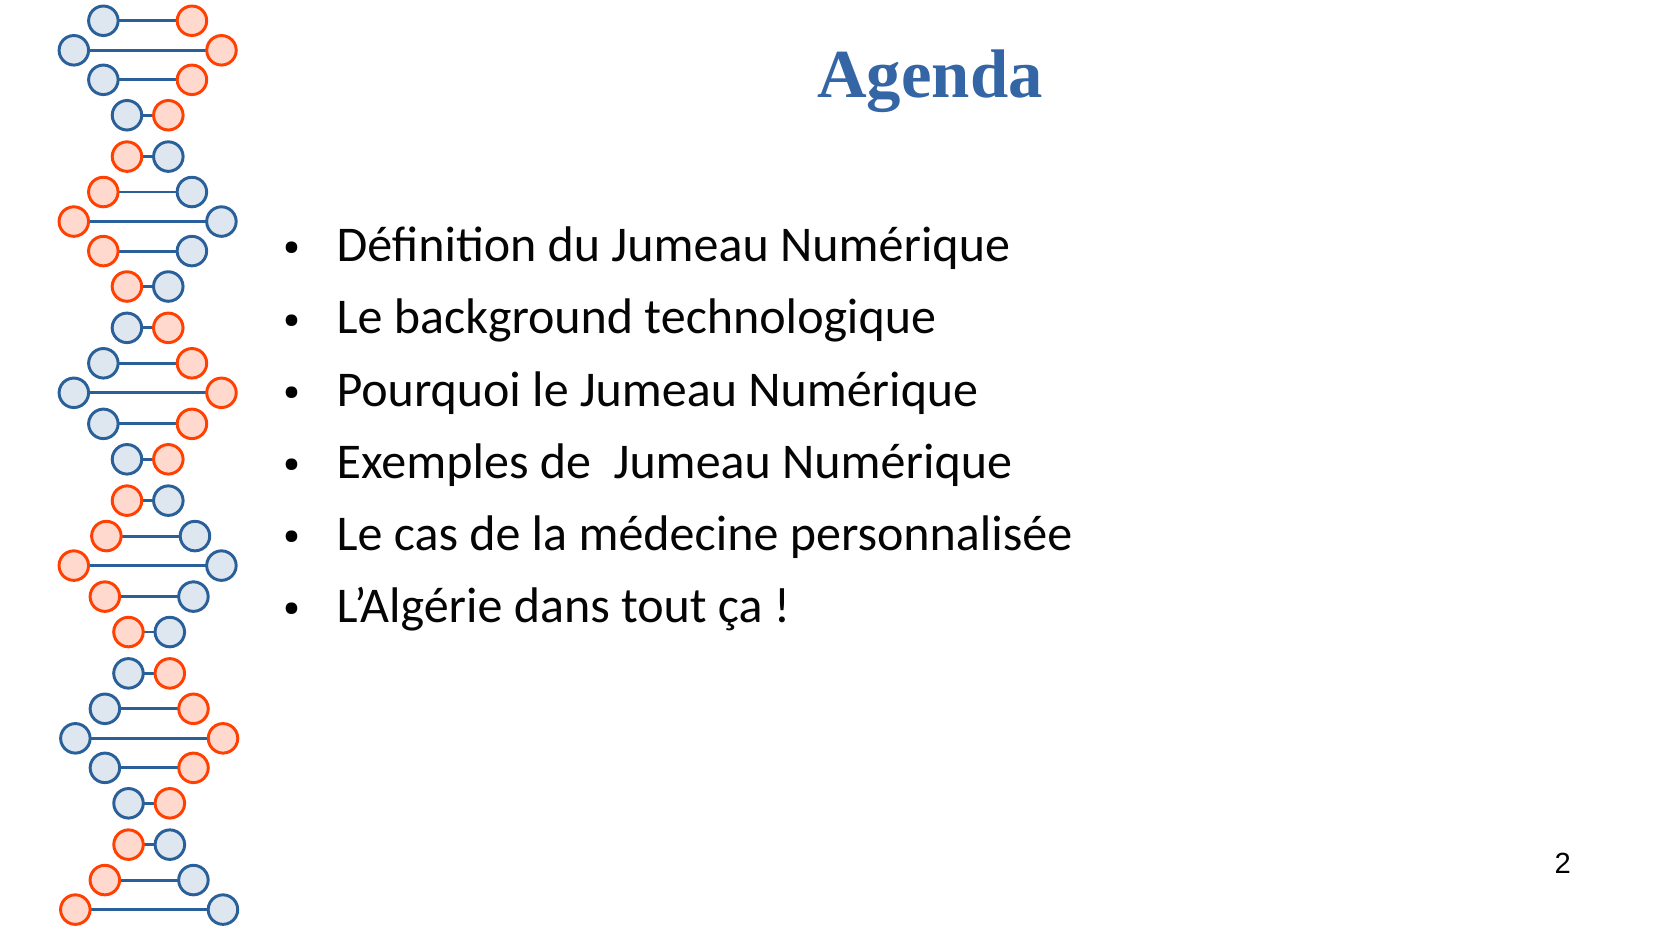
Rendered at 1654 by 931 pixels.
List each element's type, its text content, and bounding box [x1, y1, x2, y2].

list Définition du Jumeau Numérique Le background technologique Pourquoi le Jumeau Numérique Exemples de Jumeau Numérique Le cas de la médecine personnalisée L’Algérie dans tout ça ! [265, 224, 1595, 764]
title Agenda [265, 35, 1595, 189]
